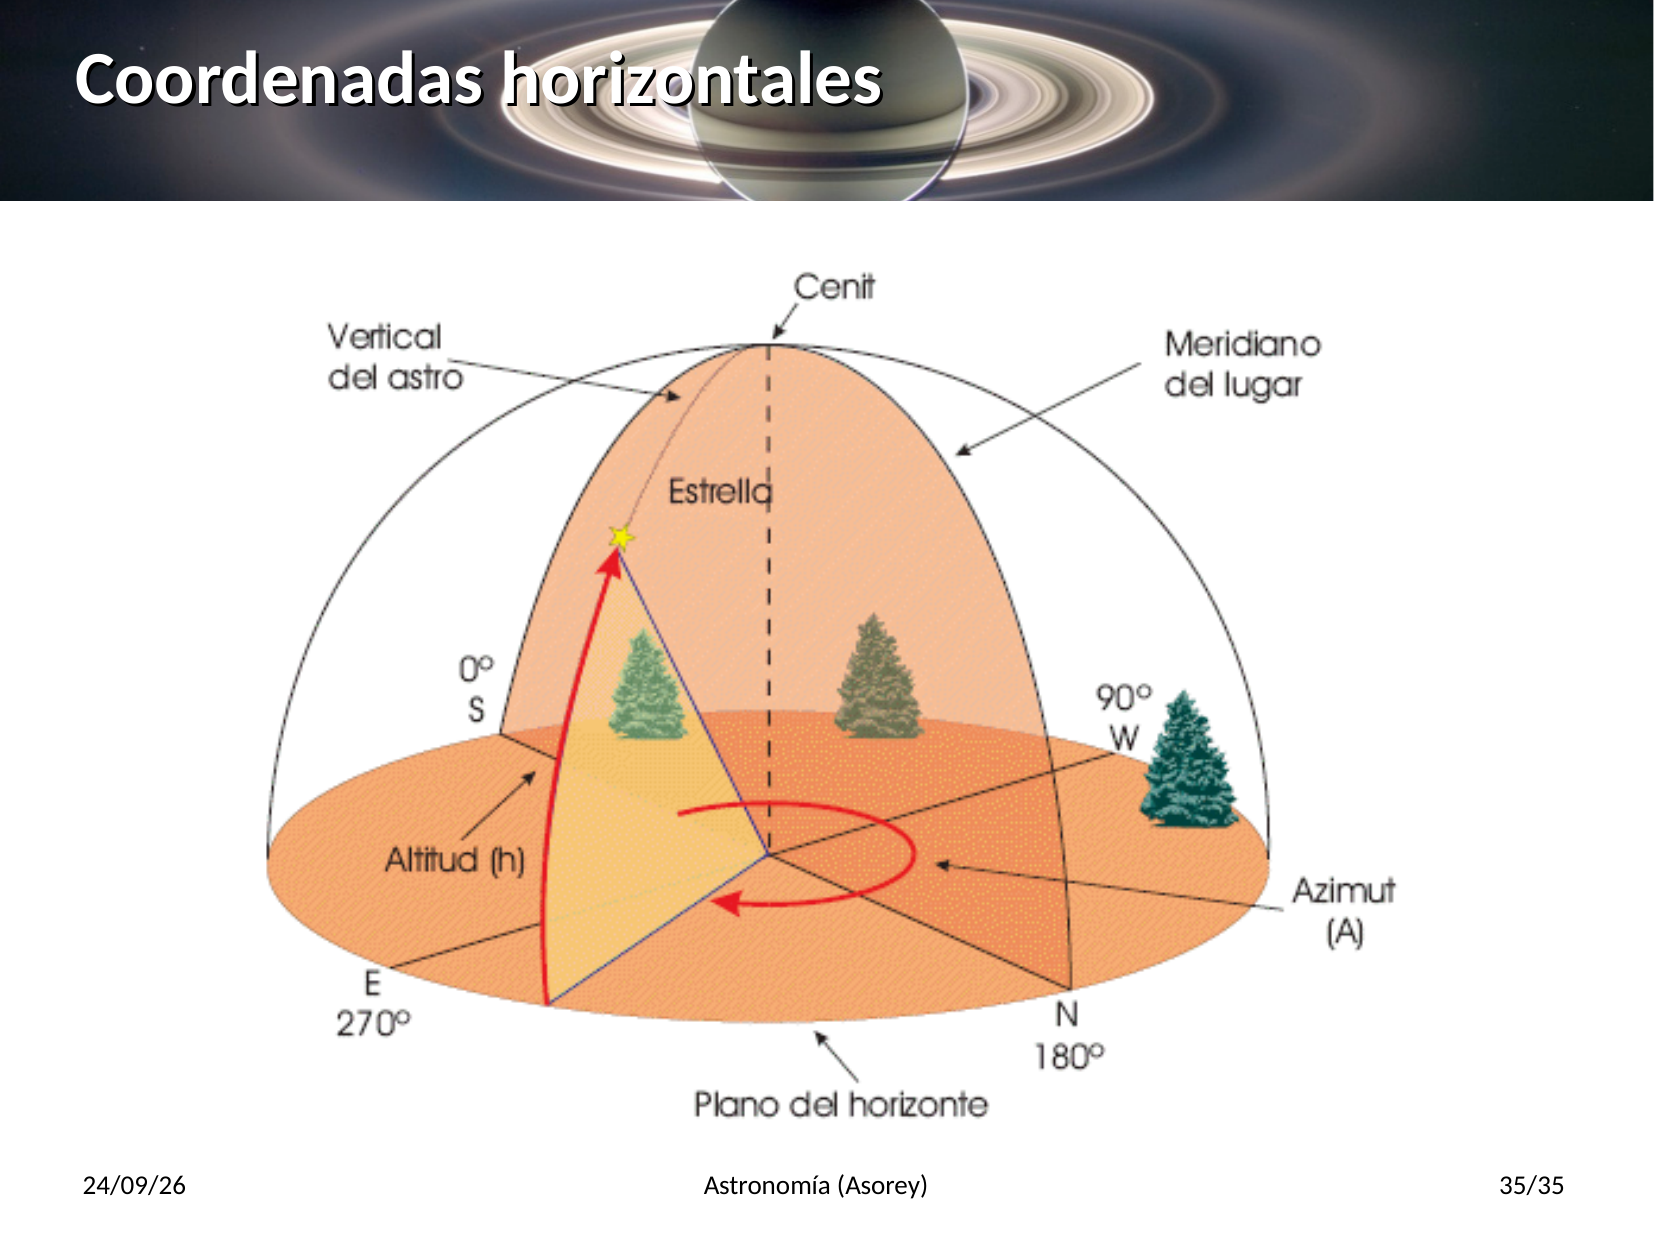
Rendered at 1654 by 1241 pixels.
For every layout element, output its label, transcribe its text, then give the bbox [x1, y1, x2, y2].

title Coordenadas horizontales [75, 19, 1564, 151]
picture [246, 254, 1408, 1156]
picture [0, 0, 1654, 201]
